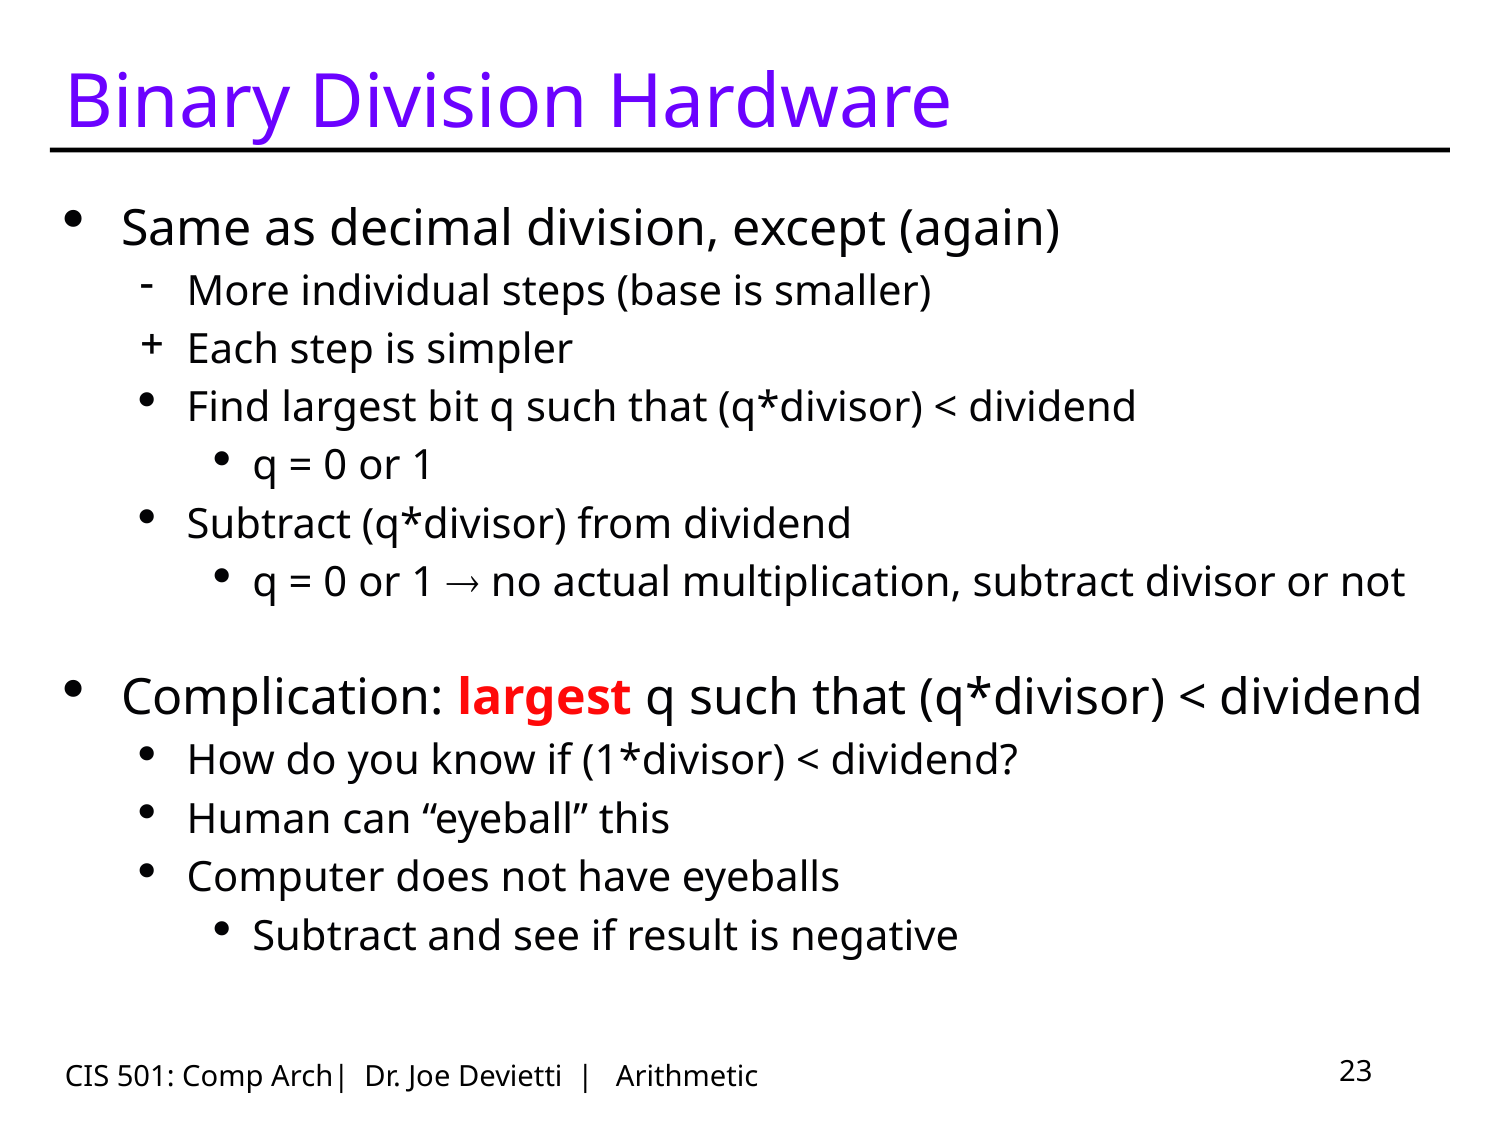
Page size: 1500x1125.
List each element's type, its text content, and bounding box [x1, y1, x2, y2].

text_box Same as decimal division, except (again) More individual steps (base is smaller) Each step is simpler Find largest bit q such that (q*divisor) < dividend q = 0 or 1 Subtract (q*divisor) from dividend q = 0 or 1  no actual multiplication, subtract divisor or not Complication: largest q such that (q*divisor) < dividend How do you know if (1*divisor) < dividend? Human can “eyeball” this Computer does not have eyeballs Subtract and see if result is negative [49, 187, 1450, 1025]
text_box CIS 501: Comp Arch| Dr. Joe Devietti | Arithmetic [49, 1049, 988, 1100]
text_box <number> [1074, 1049, 1388, 1100]
text_box Binary Division Hardware [49, 37, 1363, 150]
